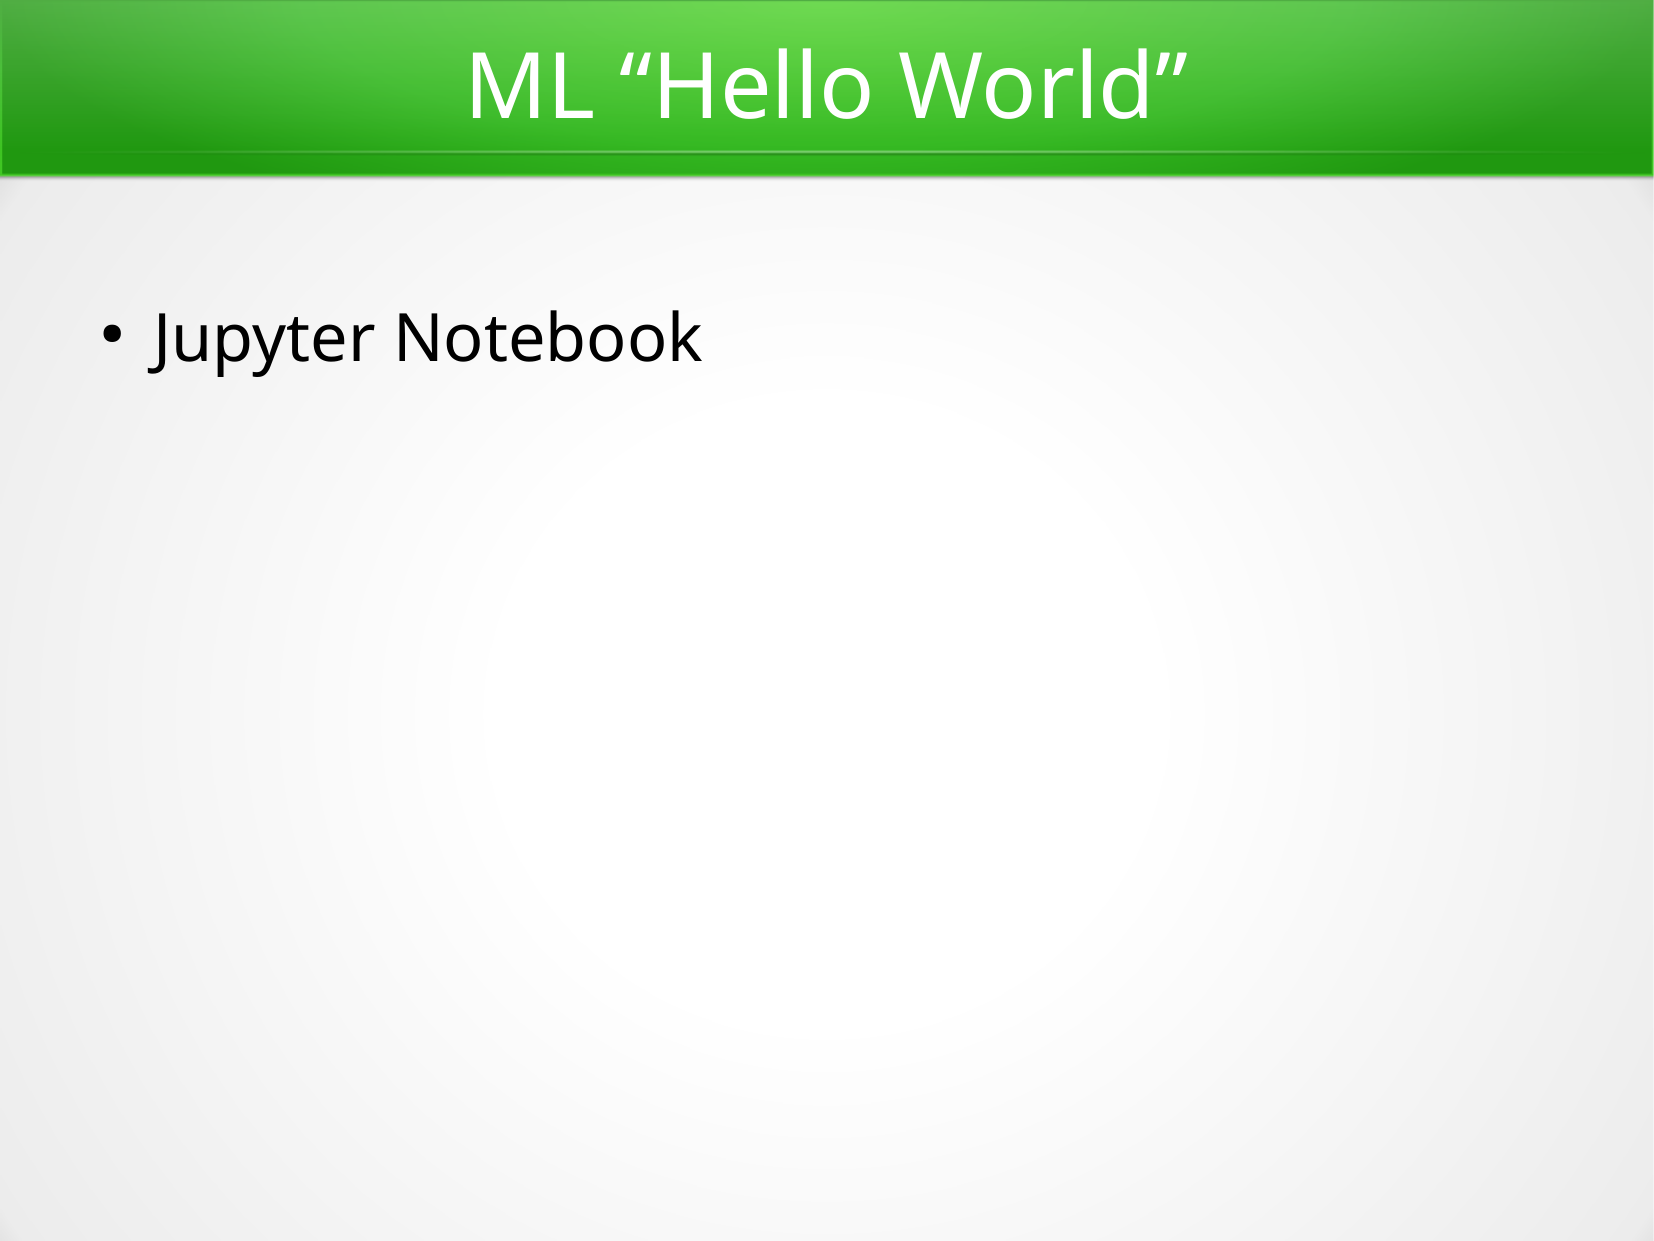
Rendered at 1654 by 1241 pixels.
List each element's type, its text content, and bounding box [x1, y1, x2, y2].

title ML “Hello World” [82, 11, 1571, 154]
list Jupyter Notebook [82, 290, 1571, 1010]
picture [0, 0, 1654, 1241]
